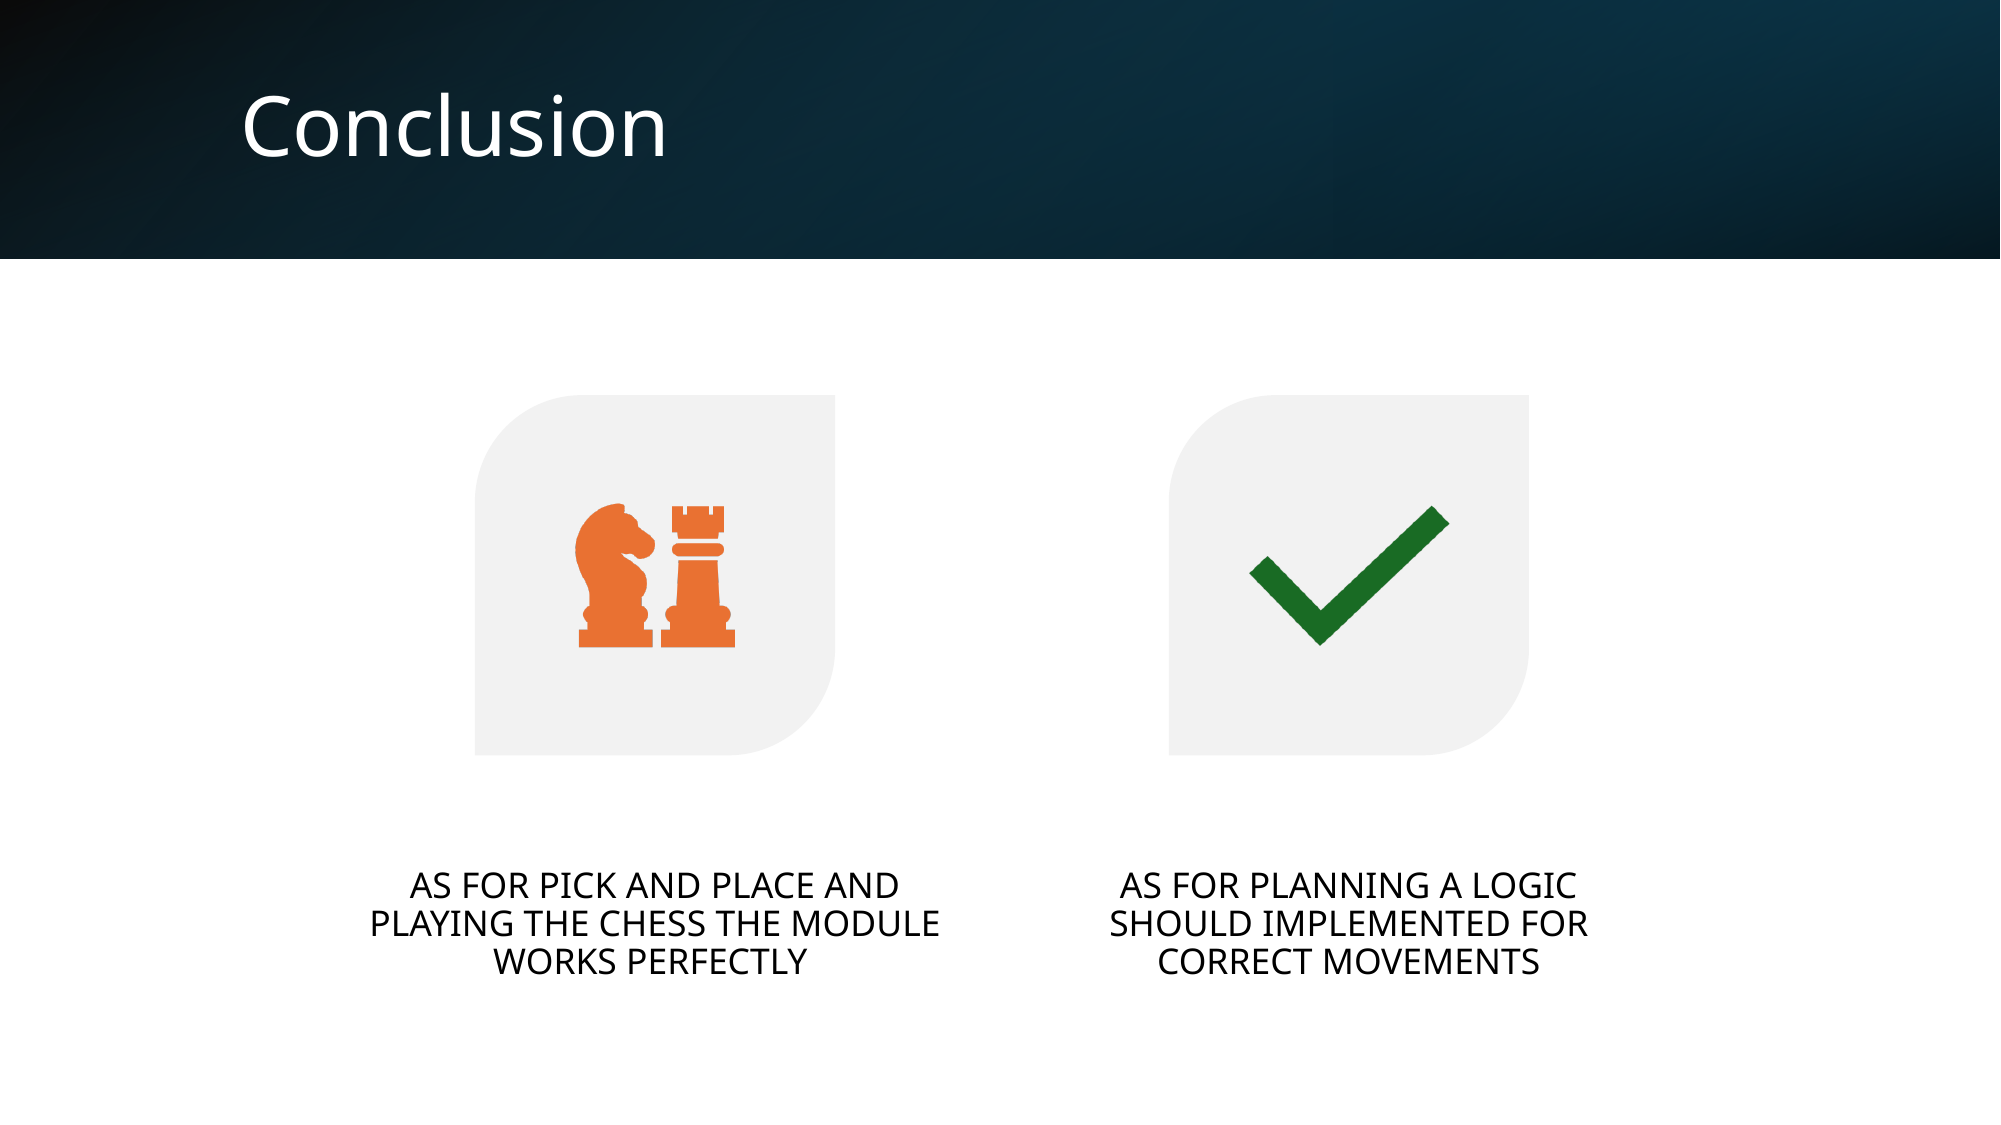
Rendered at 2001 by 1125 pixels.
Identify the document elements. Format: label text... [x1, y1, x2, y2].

text_box [0, 0, 2000, 1125]
title Conclusion [225, 57, 1873, 202]
text_box As for planning a logic should implemented for correct movements [1053, 867, 1645, 986]
text_box As for pick and place and playing the chess the module works perfectly [359, 867, 951, 986]
